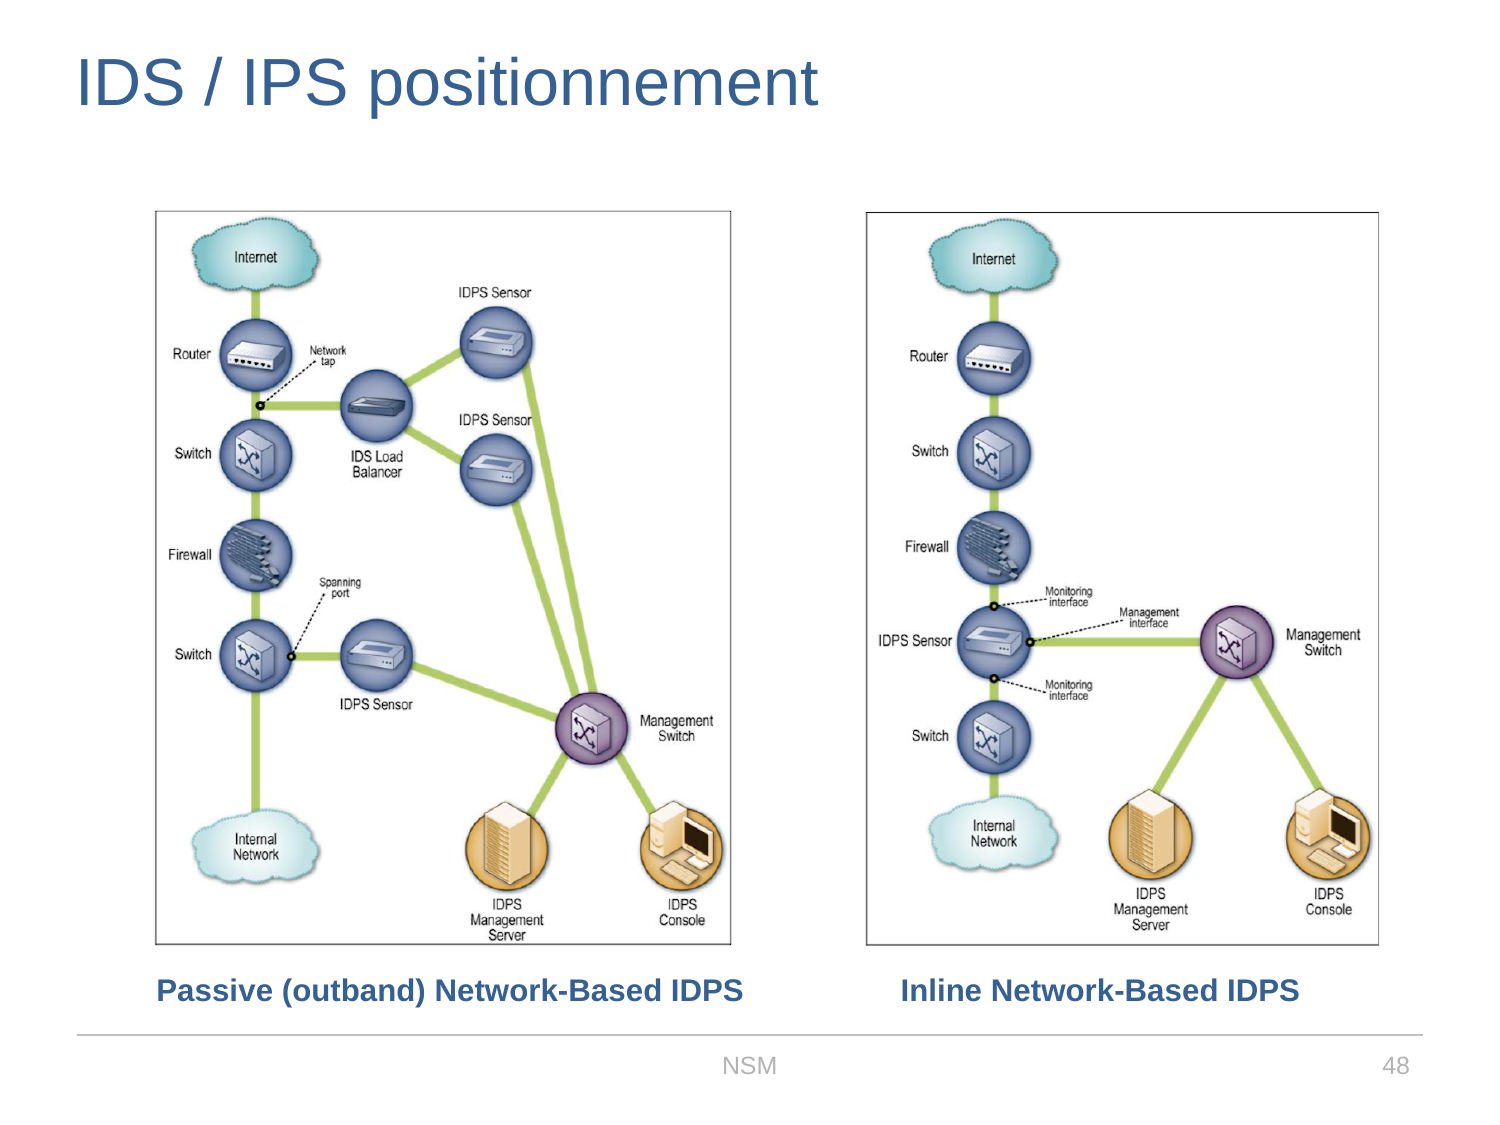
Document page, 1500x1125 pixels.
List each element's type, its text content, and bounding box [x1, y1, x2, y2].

text_box Passive (outband) Network-Based IDPS [141, 966, 762, 1093]
title IDS / IPS positionnement [75, 45, 1425, 233]
picture [150, 206, 736, 951]
text_box Inline Network-Based IDPS [885, 966, 1500, 1093]
picture [857, 206, 1387, 958]
